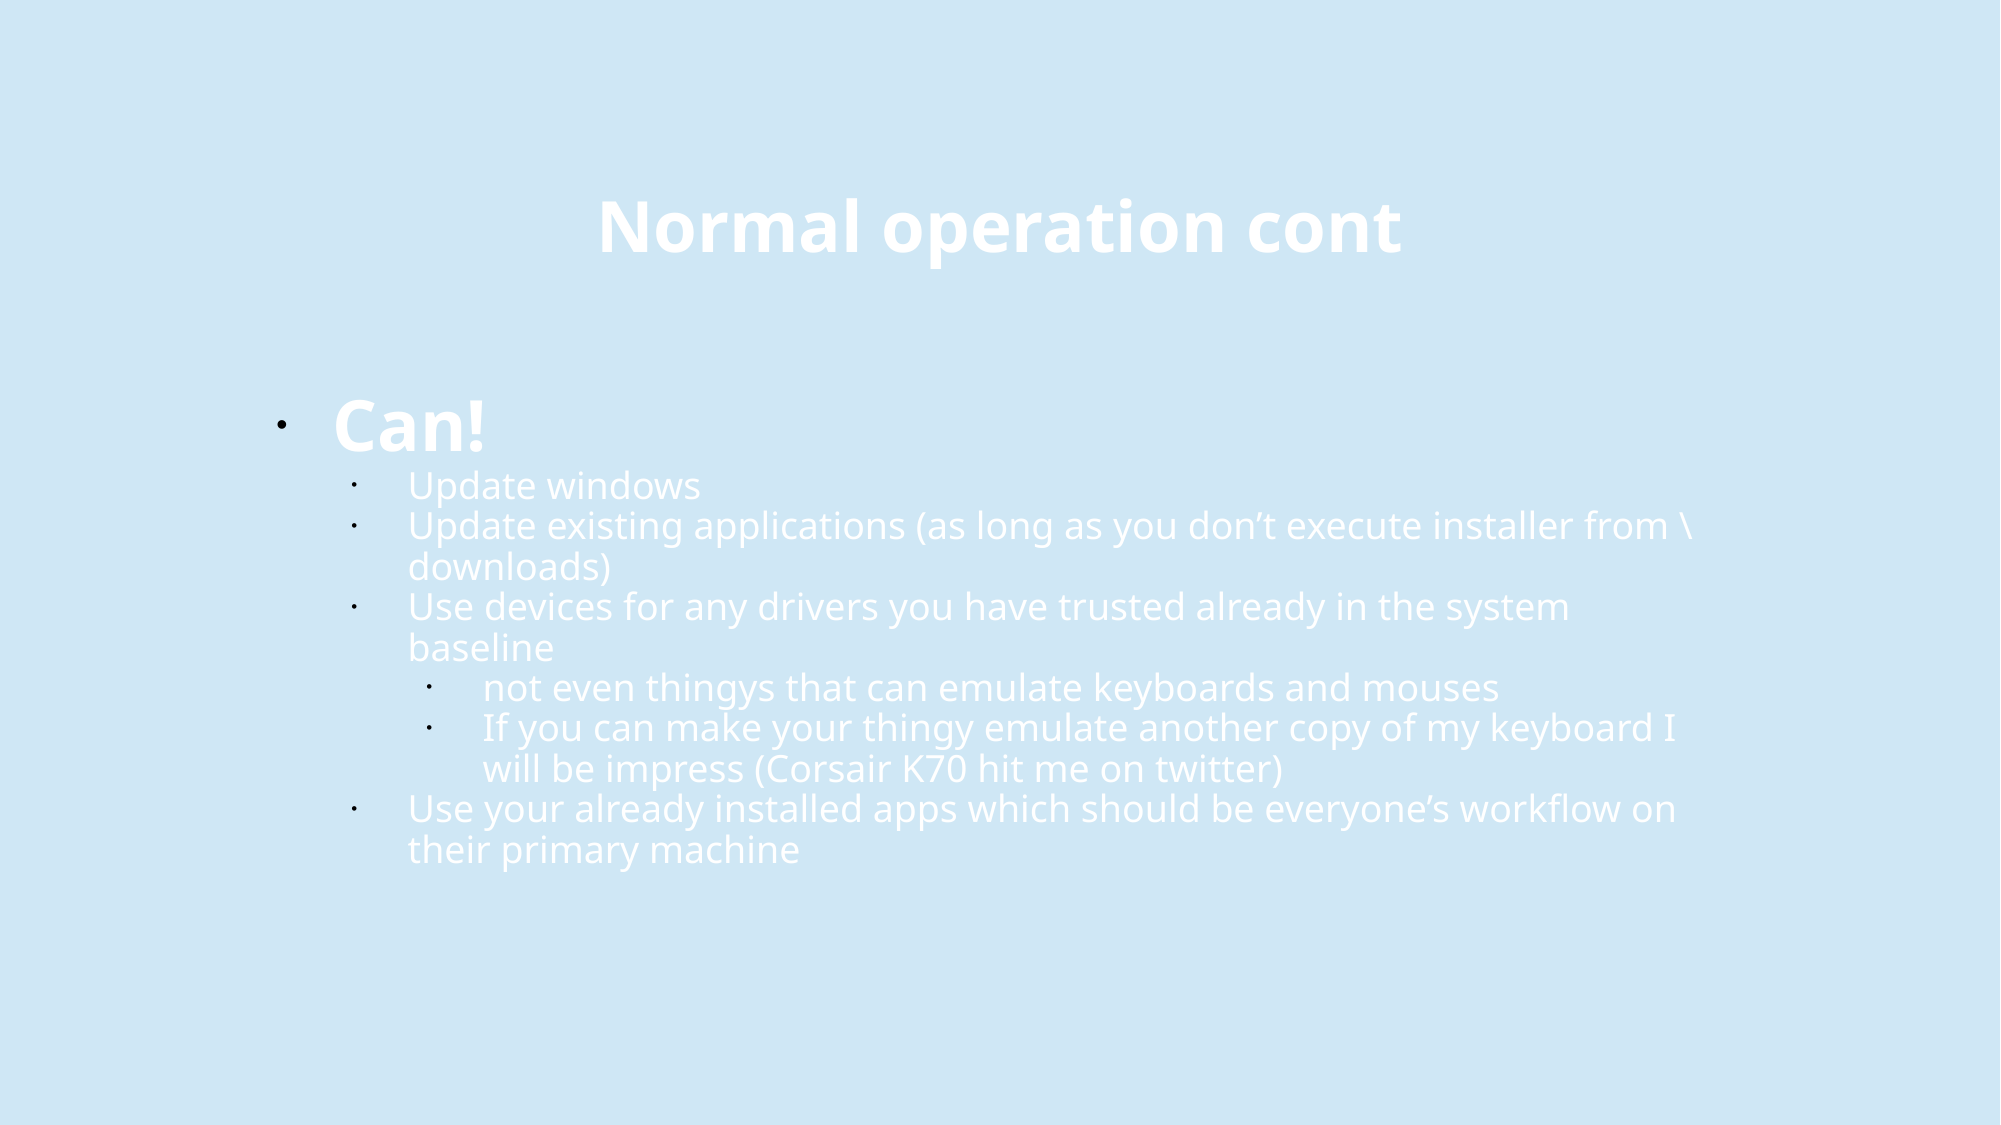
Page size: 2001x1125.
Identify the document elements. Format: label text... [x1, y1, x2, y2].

subtitle Can! Update windows Update existing applications (as long as you don’t execute installer from \downloads) Use devices for any drivers you have trusted already in the system baseline not even thingys that can emulate keyboards and mouses If you can make your thingy emulate another copy of my keyboard I will be impress (Corsair K70 hit me on twitter) Use your already installed apps which should be everyone’s workflow on their primary machine [261, 383, 1739, 863]
title Normal operation cont [261, 184, 1739, 383]
